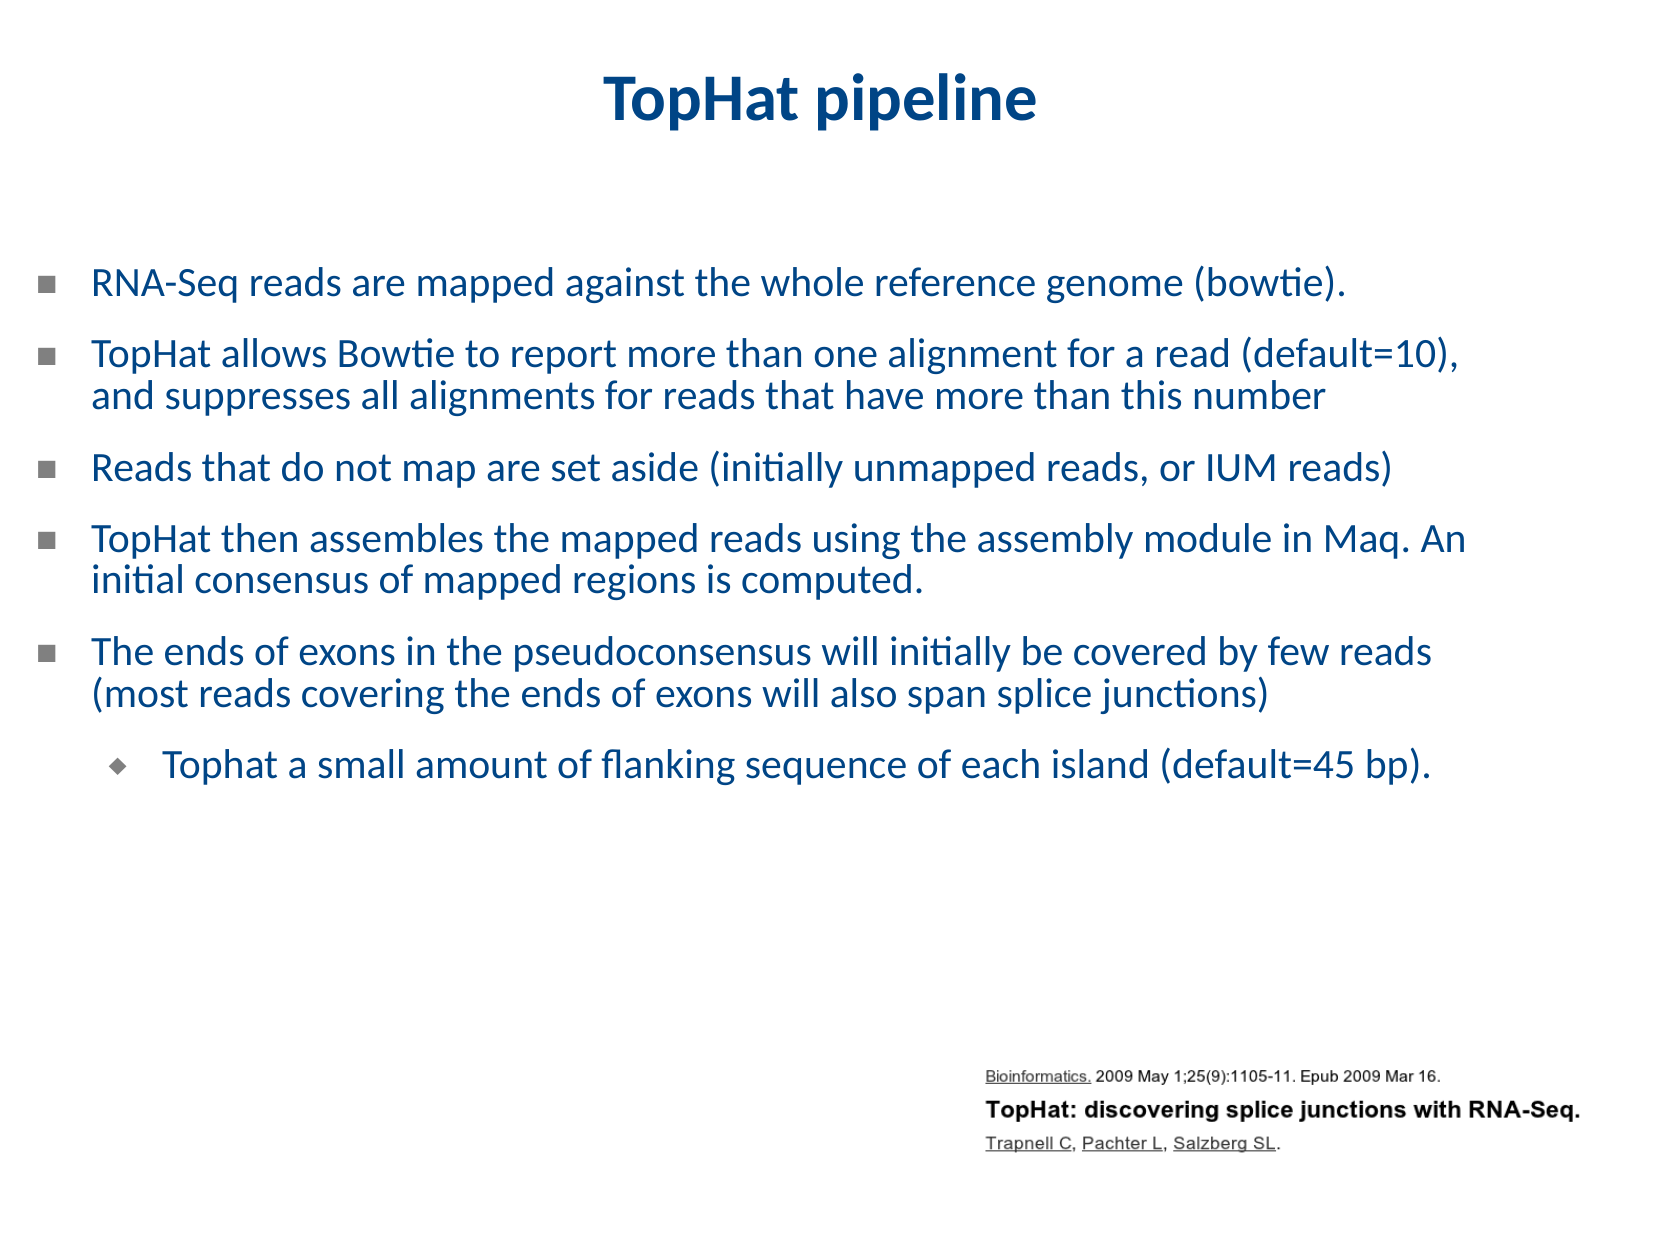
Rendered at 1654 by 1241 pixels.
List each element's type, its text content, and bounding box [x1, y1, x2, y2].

title TopHat pipeline [76, 0, 1565, 208]
picture [975, 1067, 1638, 1163]
list RNA-Seq reads are mapped against the whole reference genome (bowtie). TopHat allows Bowtie to report more than one alignment for a read (default=10), and suppresses all alignments for reads that have more than this number Reads that do not map are set aside (initially unmapped reads, or IUM reads) TopHat then assembles the mapped reads using the assembly module in Maq. An initial consensus of mapped regions is computed. The ends of exons in the pseudoconsensus will initially be covered by few reads (most reads covering the ends of exons will also span splice junctions) Tophat a small amount of flanking sequence of each island (default=45 bp). [20, 265, 1509, 1084]
